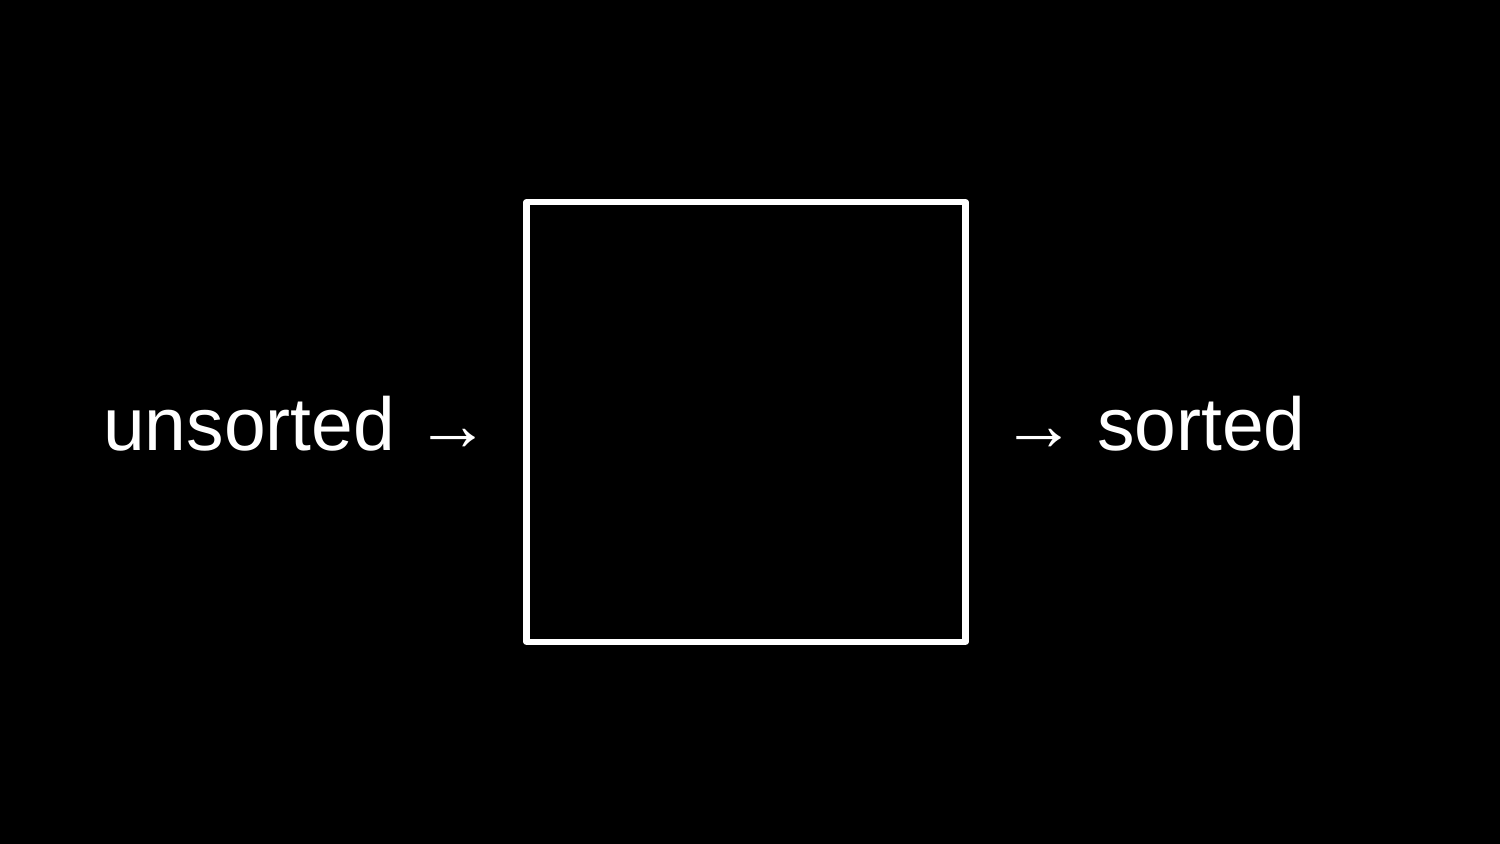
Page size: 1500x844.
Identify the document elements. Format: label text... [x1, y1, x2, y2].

text_box → sorted [965, 360, 1330, 484]
text_box unsorted → [78, 360, 527, 484]
